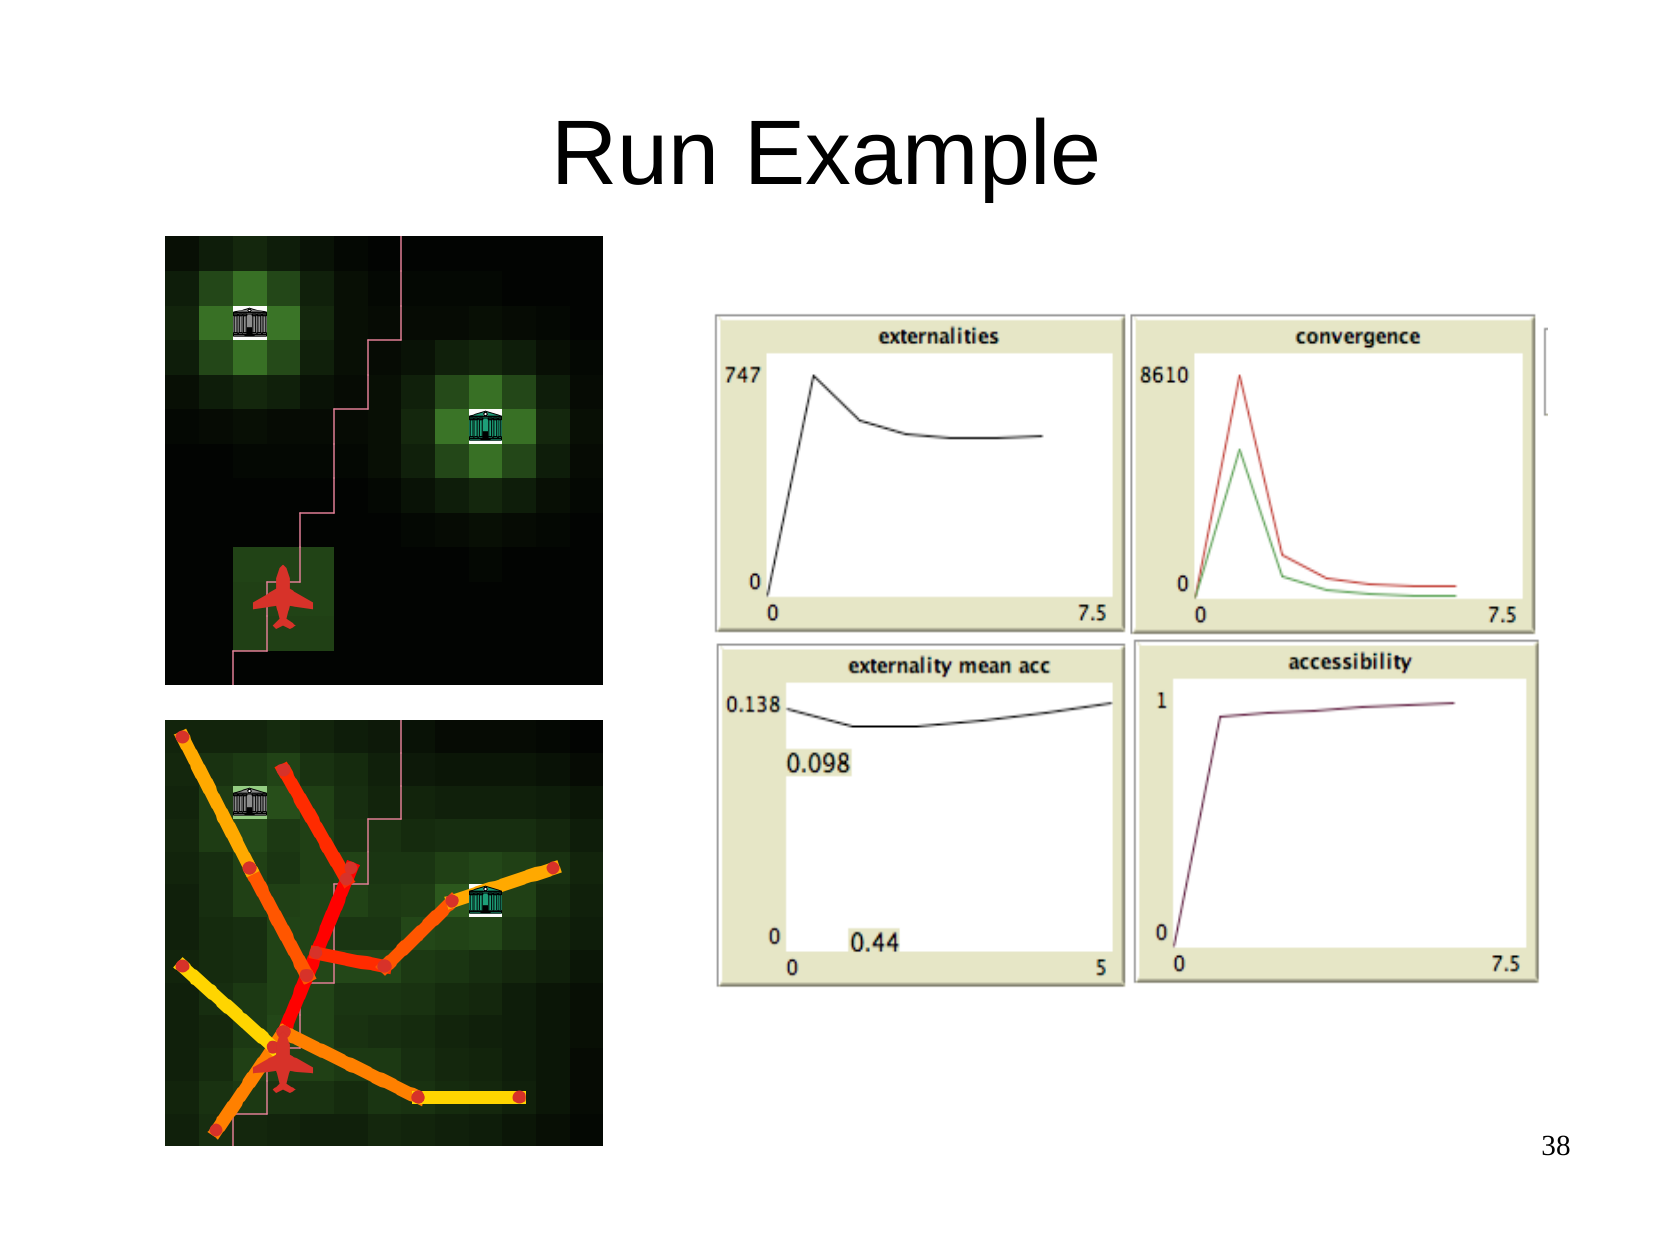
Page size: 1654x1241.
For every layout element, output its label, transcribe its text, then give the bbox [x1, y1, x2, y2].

picture [165, 720, 603, 1146]
picture [703, 307, 1548, 993]
title Run Example [82, 49, 1571, 257]
picture [165, 236, 603, 686]
